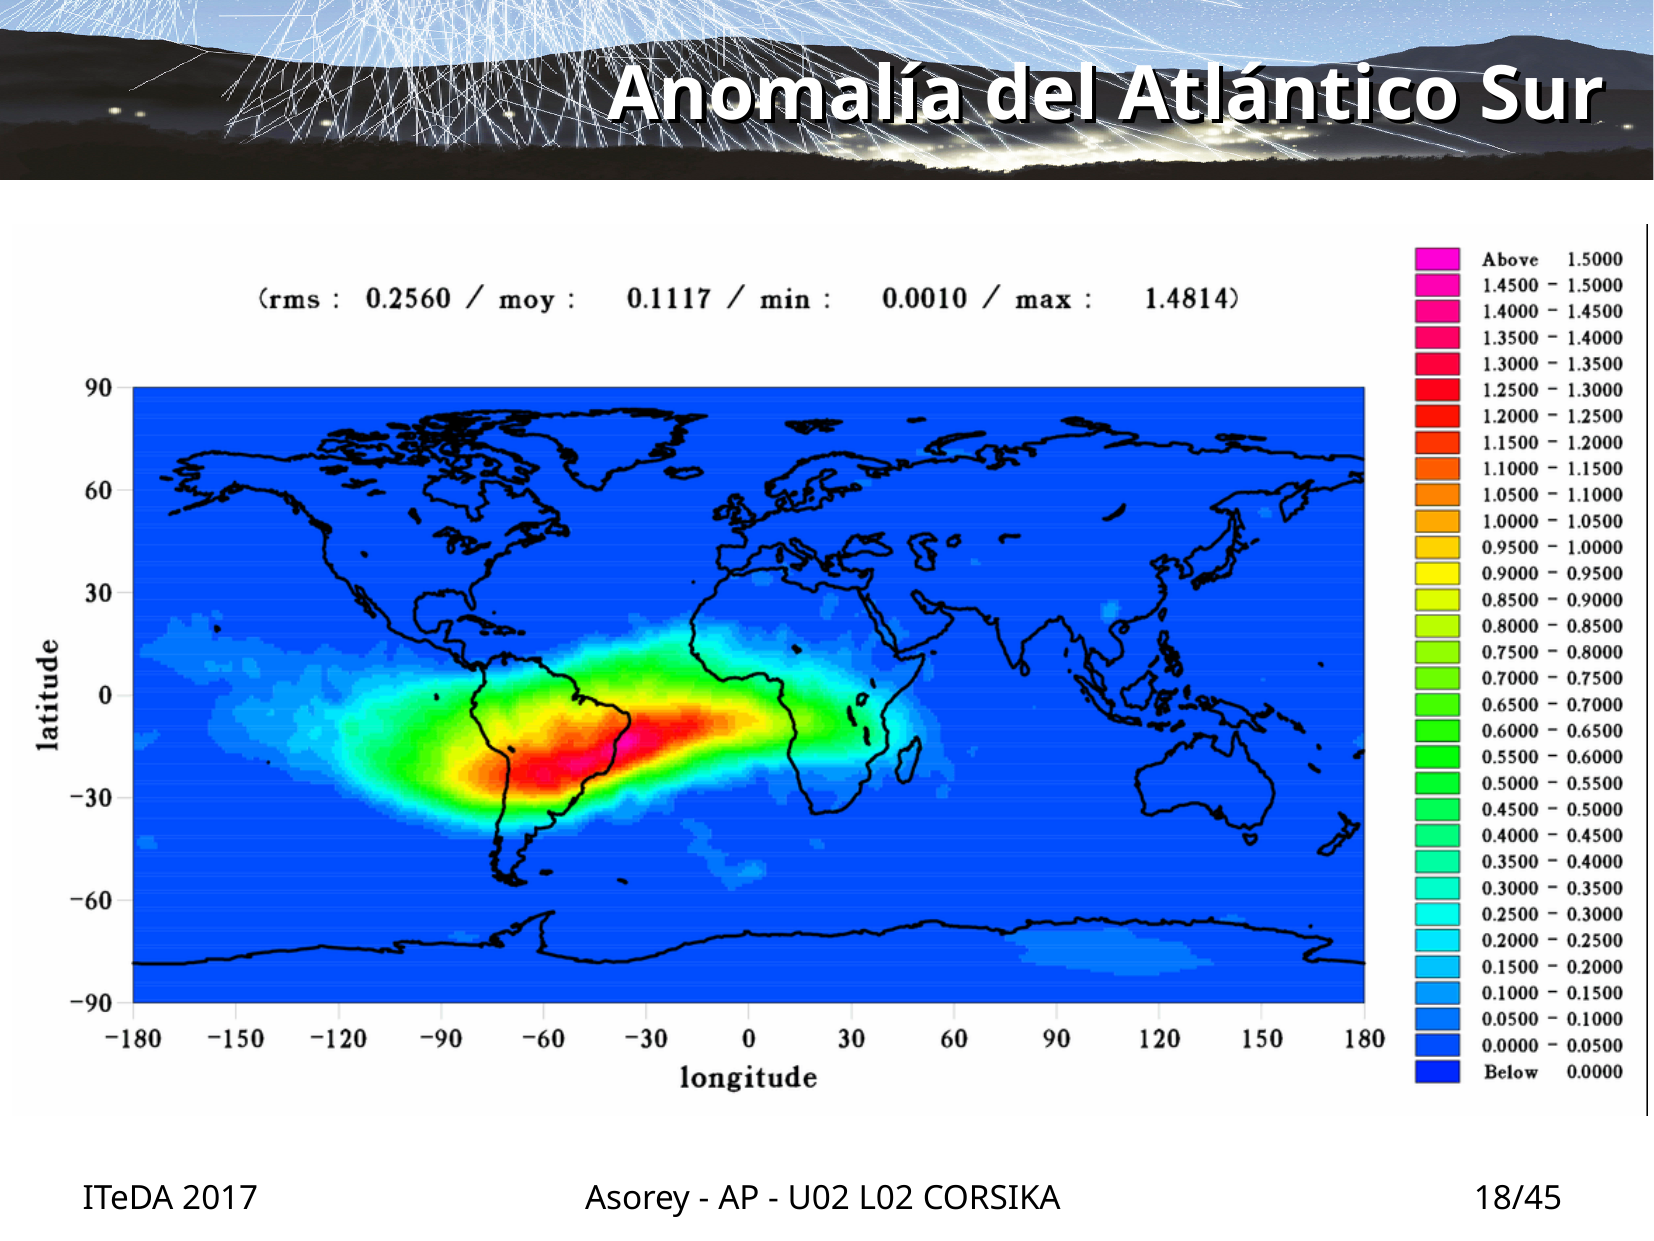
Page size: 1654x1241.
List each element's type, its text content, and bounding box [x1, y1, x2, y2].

picture [0, 0, 1654, 180]
title Anomalía del Atlántico Sur [45, 15, 1606, 166]
picture [12, 224, 1648, 1116]
